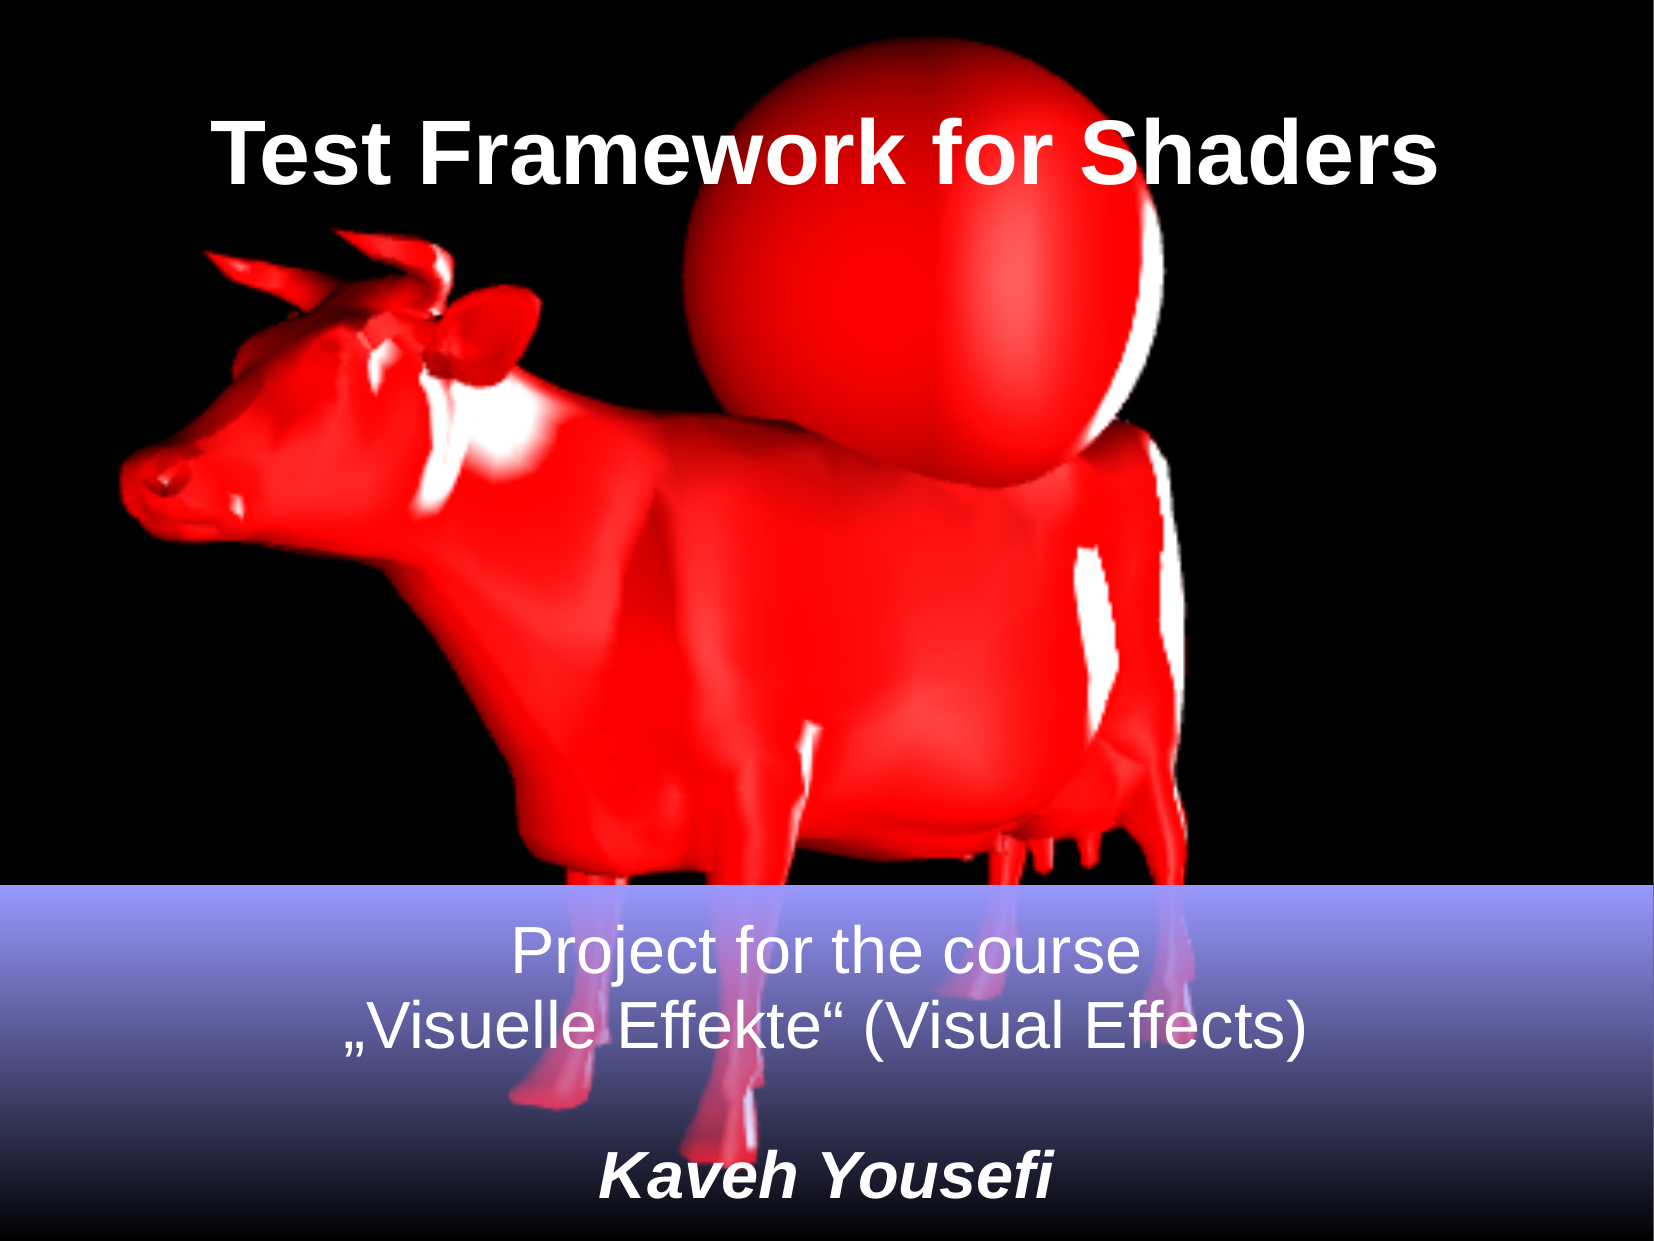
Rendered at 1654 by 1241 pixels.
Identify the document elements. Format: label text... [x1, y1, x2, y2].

title Test Framework for Shaders [82, 49, 1571, 257]
picture [0, 0, 1654, 885]
subtitle Project for the course „Visuelle Effekte“ (Visual Effects) Kaveh Yousefi [0, 885, 1654, 1241]
